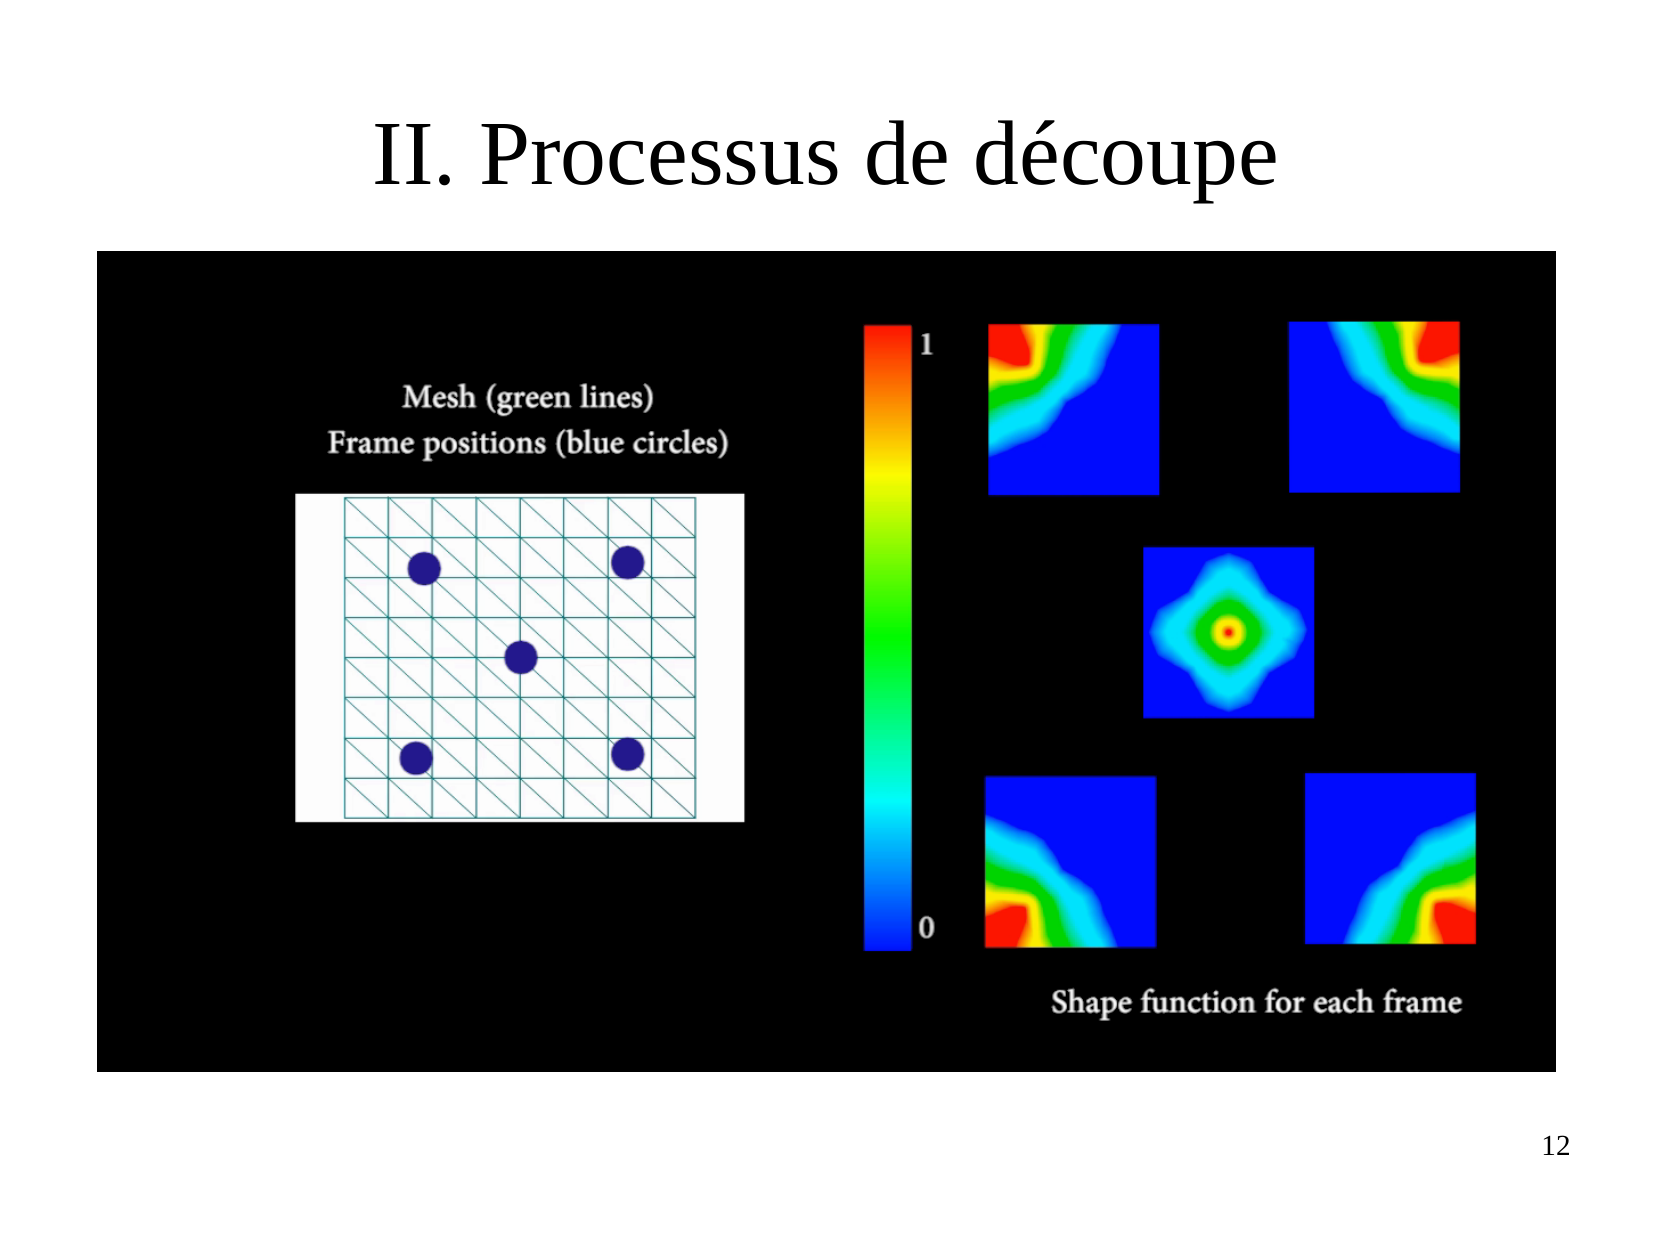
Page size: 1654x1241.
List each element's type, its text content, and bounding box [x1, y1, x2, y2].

title II. Processus de découpe [82, 49, 1571, 257]
text_box [96, 250, 1557, 1073]
